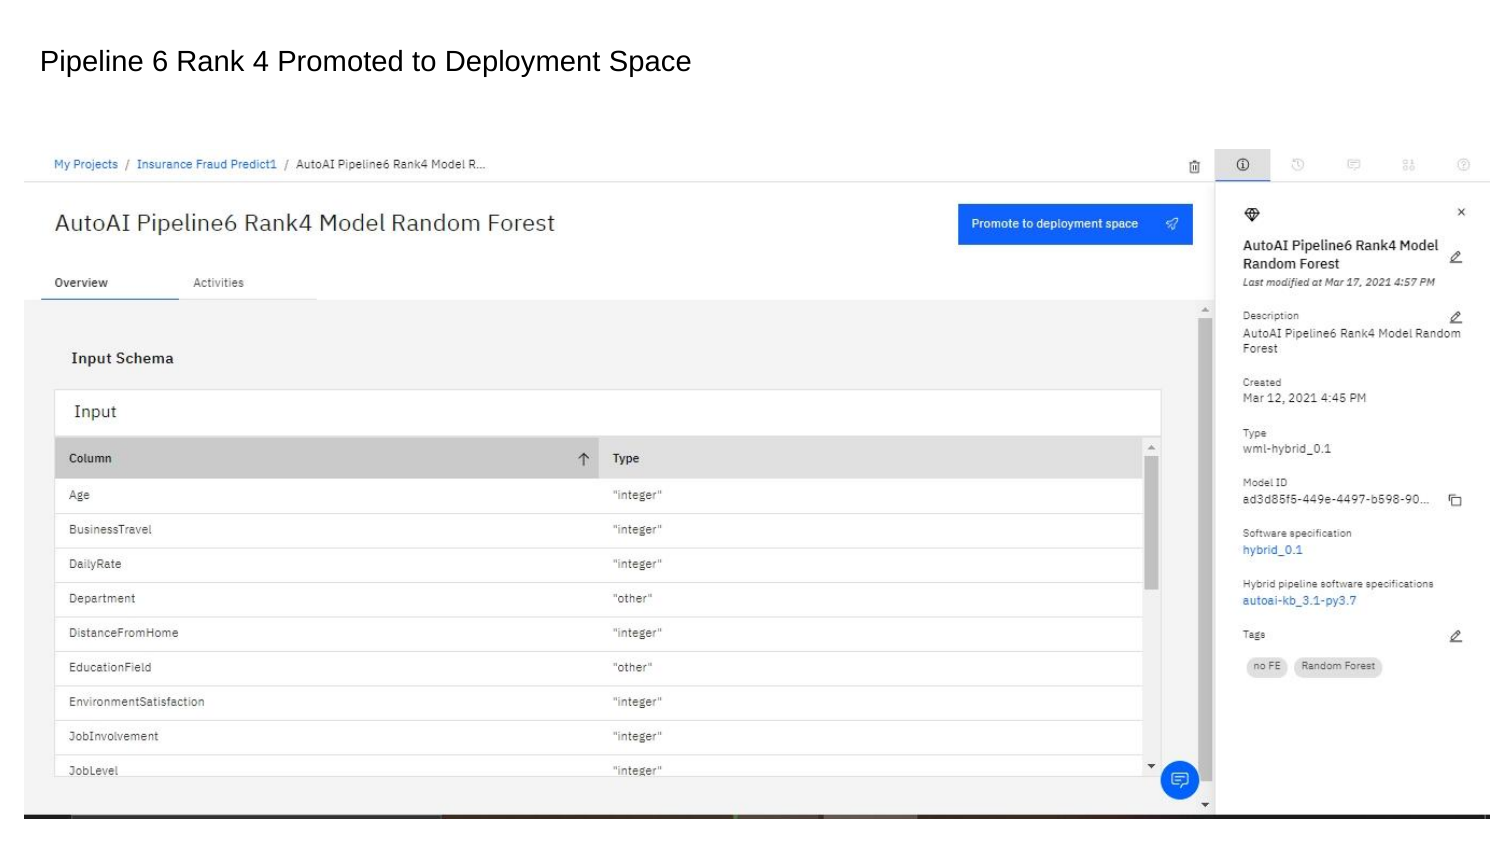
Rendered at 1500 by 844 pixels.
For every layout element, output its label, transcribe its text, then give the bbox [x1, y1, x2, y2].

picture [24, 149, 1490, 819]
title Pipeline 6 Rank 4 Promoted to Deployment Space [24, 26, 1423, 132]
